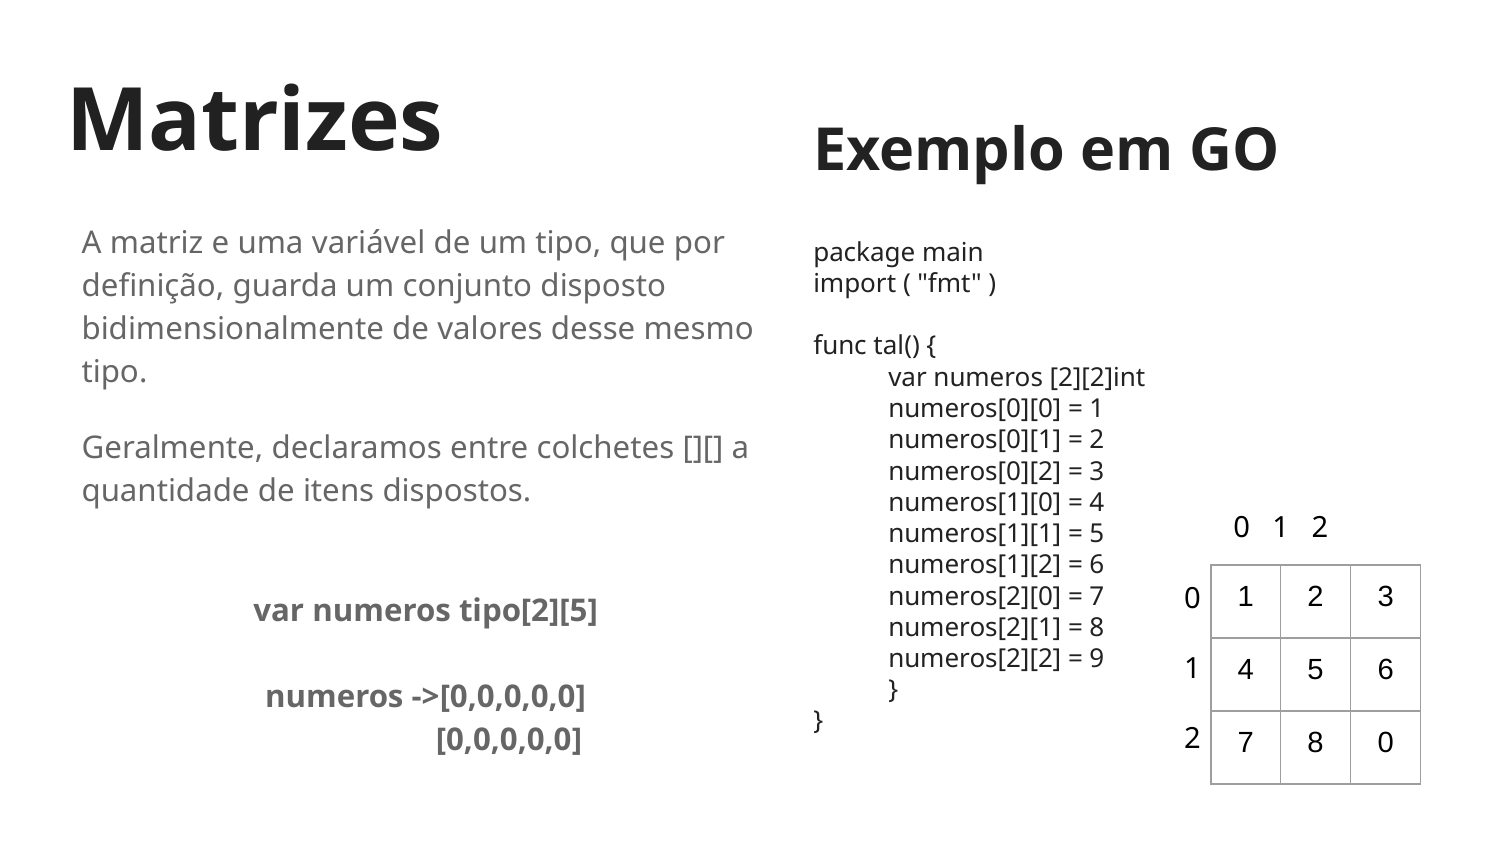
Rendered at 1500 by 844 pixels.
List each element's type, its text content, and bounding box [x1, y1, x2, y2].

title Matrizes [51, 48, 1449, 180]
text_box 0 1 2 [1210, 493, 1421, 565]
list A matriz e uma variável de um tipo, que por definição, guarda um conjunto disposto bidimensionalmente de valores desse mesmo tipo. Geralmente, declaramos entre colchetes [][] a quantidade de itens dispostos. var numeros tipo[2][5] numeros ->[0,0,0,0,0] [0,0,0,0,0] [66, 201, 785, 823]
text_box 0 1 2 [1169, 564, 1204, 805]
table_cell 7 [1212, 712, 1280, 783]
table_header 2 [1281, 566, 1350, 637]
table_header 3 [1351, 566, 1420, 637]
table_cell 8 [1281, 712, 1350, 783]
table_cell 4 [1212, 639, 1280, 710]
text_box Exemplo em GO package main import ( "fmt" ) func tal() { var numeros [2][2]int numeros[0][0] = 1 numeros[0][1] = 2 numeros[0][2] = 3 numeros[1][0] = 4 numeros[1][1] = 5 numeros[1][2] = 6 numeros[2][0] = 7 numeros[2][1] = 8 numeros[2][2] = 9 } } [798, 96, 1489, 823]
table_cell 5 [1281, 639, 1350, 710]
table_header 1 [1212, 566, 1280, 637]
table_cell 6 [1351, 639, 1420, 710]
table_cell 0 [1351, 712, 1420, 783]
